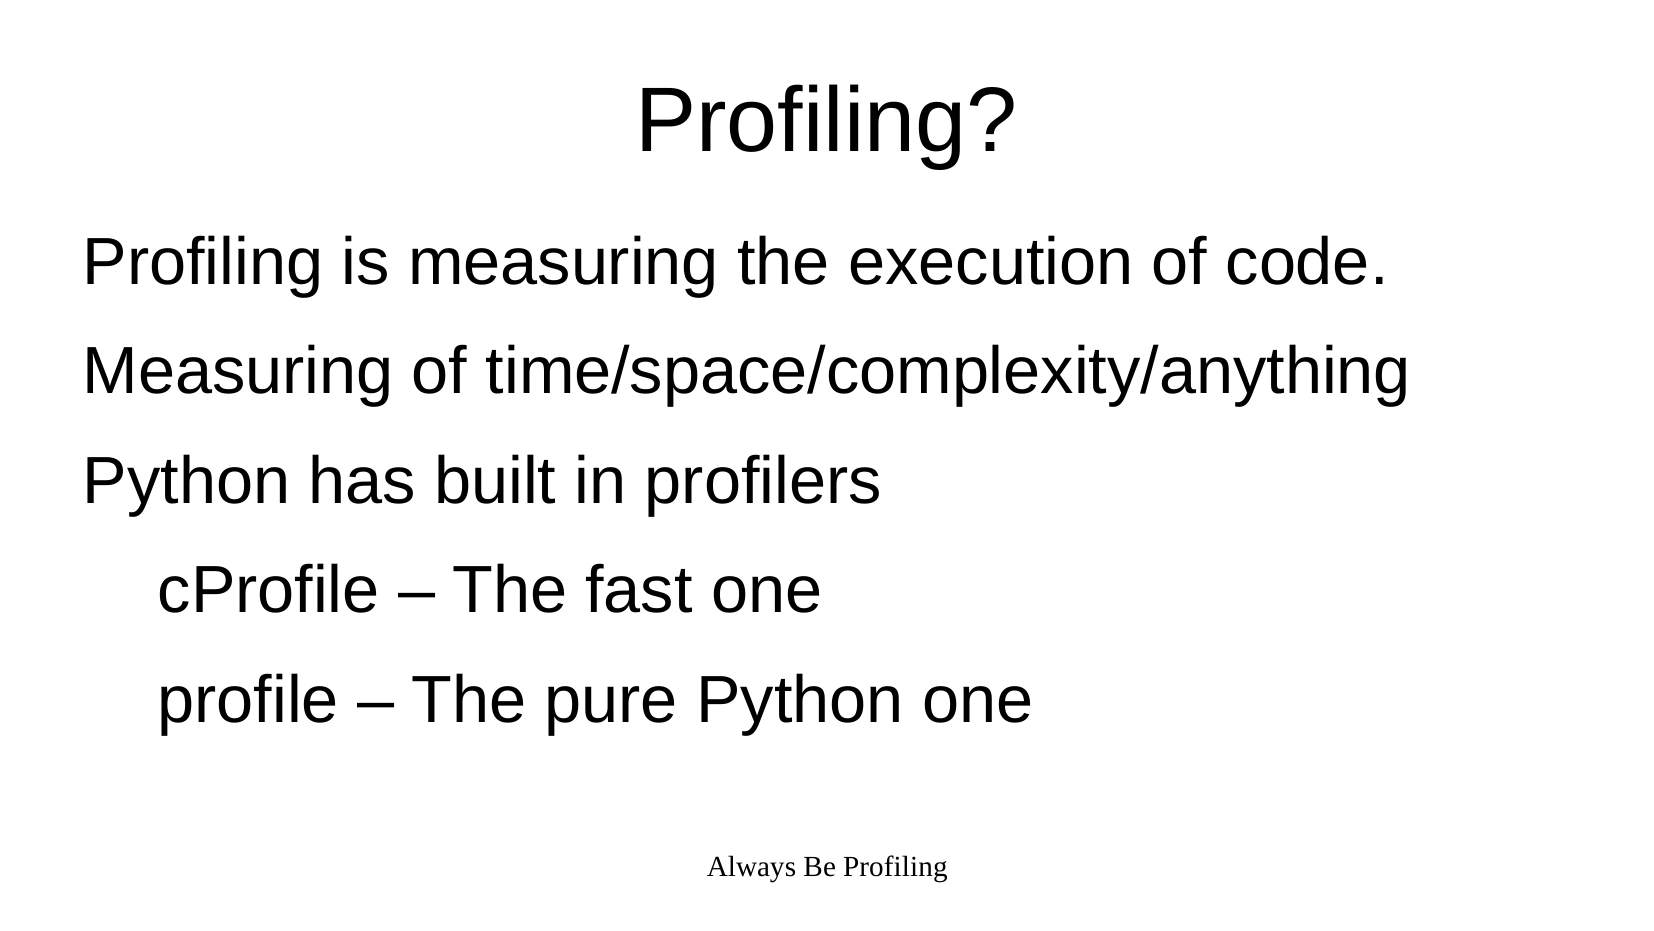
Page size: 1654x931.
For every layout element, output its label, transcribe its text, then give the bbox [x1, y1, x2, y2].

text_box Always Be Profiling [565, 847, 1090, 912]
title Profiling? [82, 37, 1571, 193]
list Profiling is measuring the execution of code. Measuring of time/space/complexity/anything Python has built in profilers cProfile – The fast one profile – The pure Python one [82, 217, 1571, 758]
